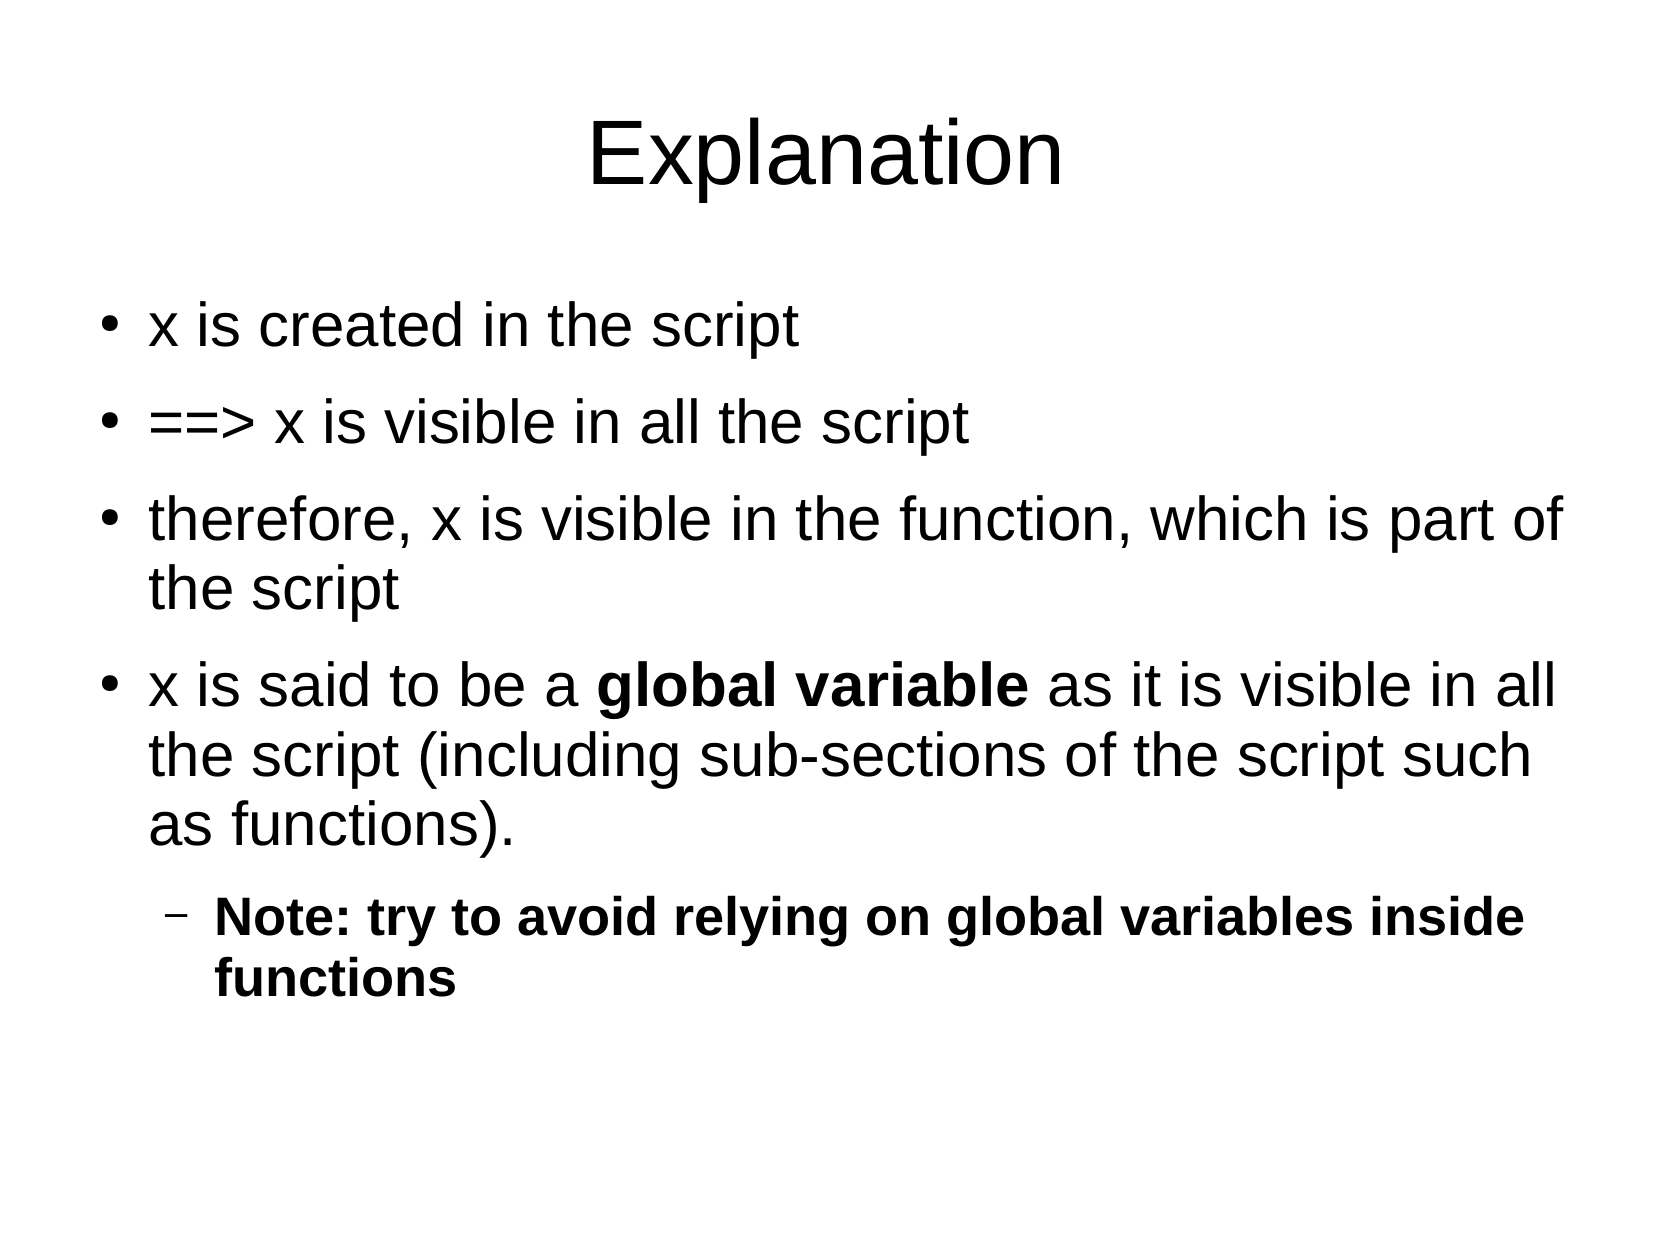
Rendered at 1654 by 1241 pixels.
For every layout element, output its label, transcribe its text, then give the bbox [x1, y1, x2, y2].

title Explanation [82, 49, 1571, 257]
list x is created in the script ==> x is visible in all the script therefore, x is visible in the function, which is part of the script x is said to be a global variable as it is visible in all the script (including sub-sections of the script such as functions). Note: try to avoid relying on global variables inside functions [82, 290, 1571, 1010]
